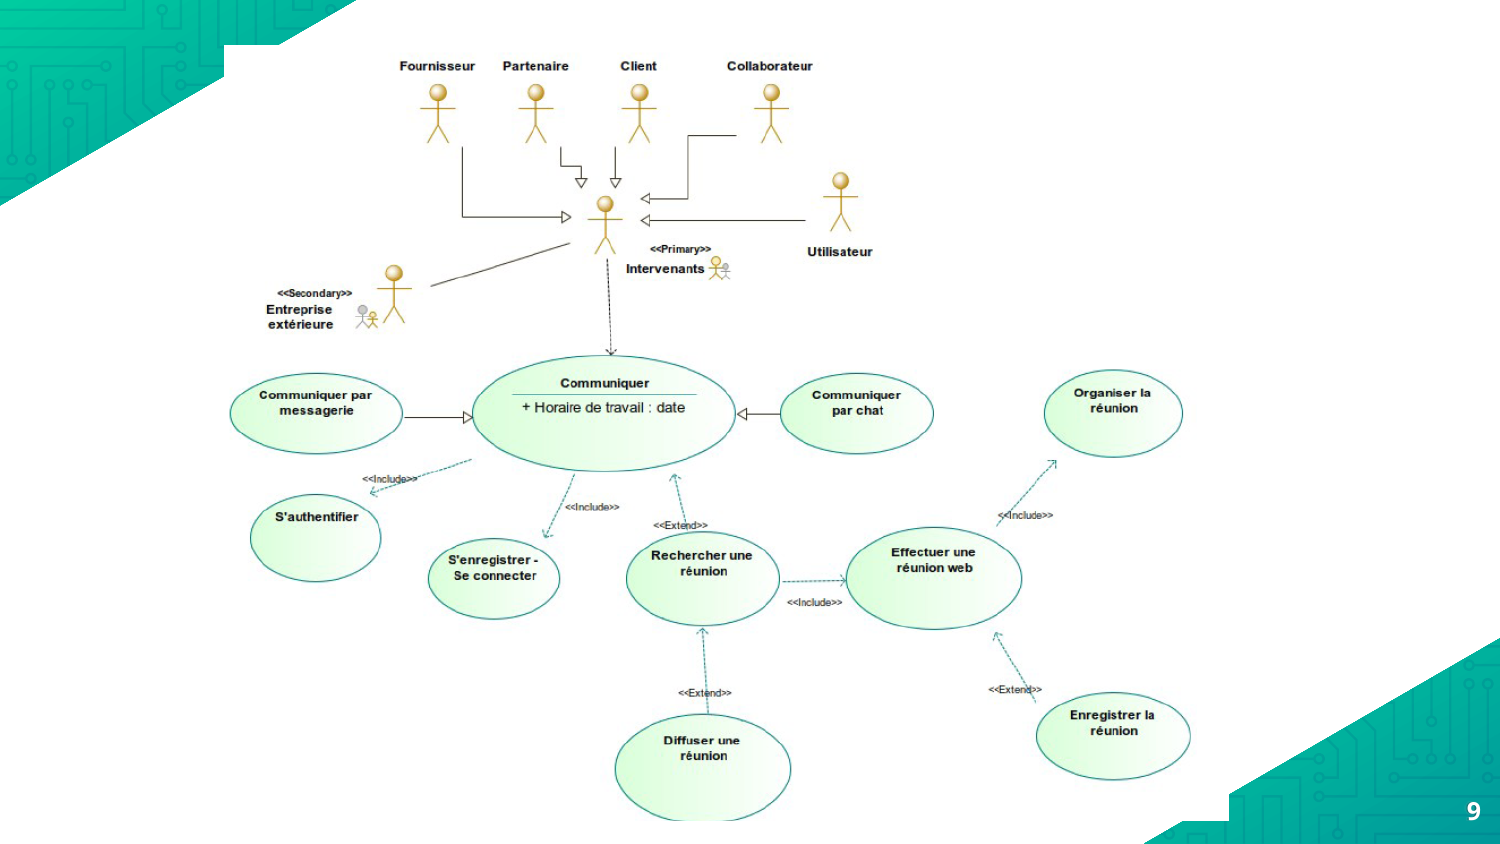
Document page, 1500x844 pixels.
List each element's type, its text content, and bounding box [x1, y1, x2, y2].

slide_number <numéro> [1391, 779, 1482, 844]
picture [224, 0, 1272, 821]
